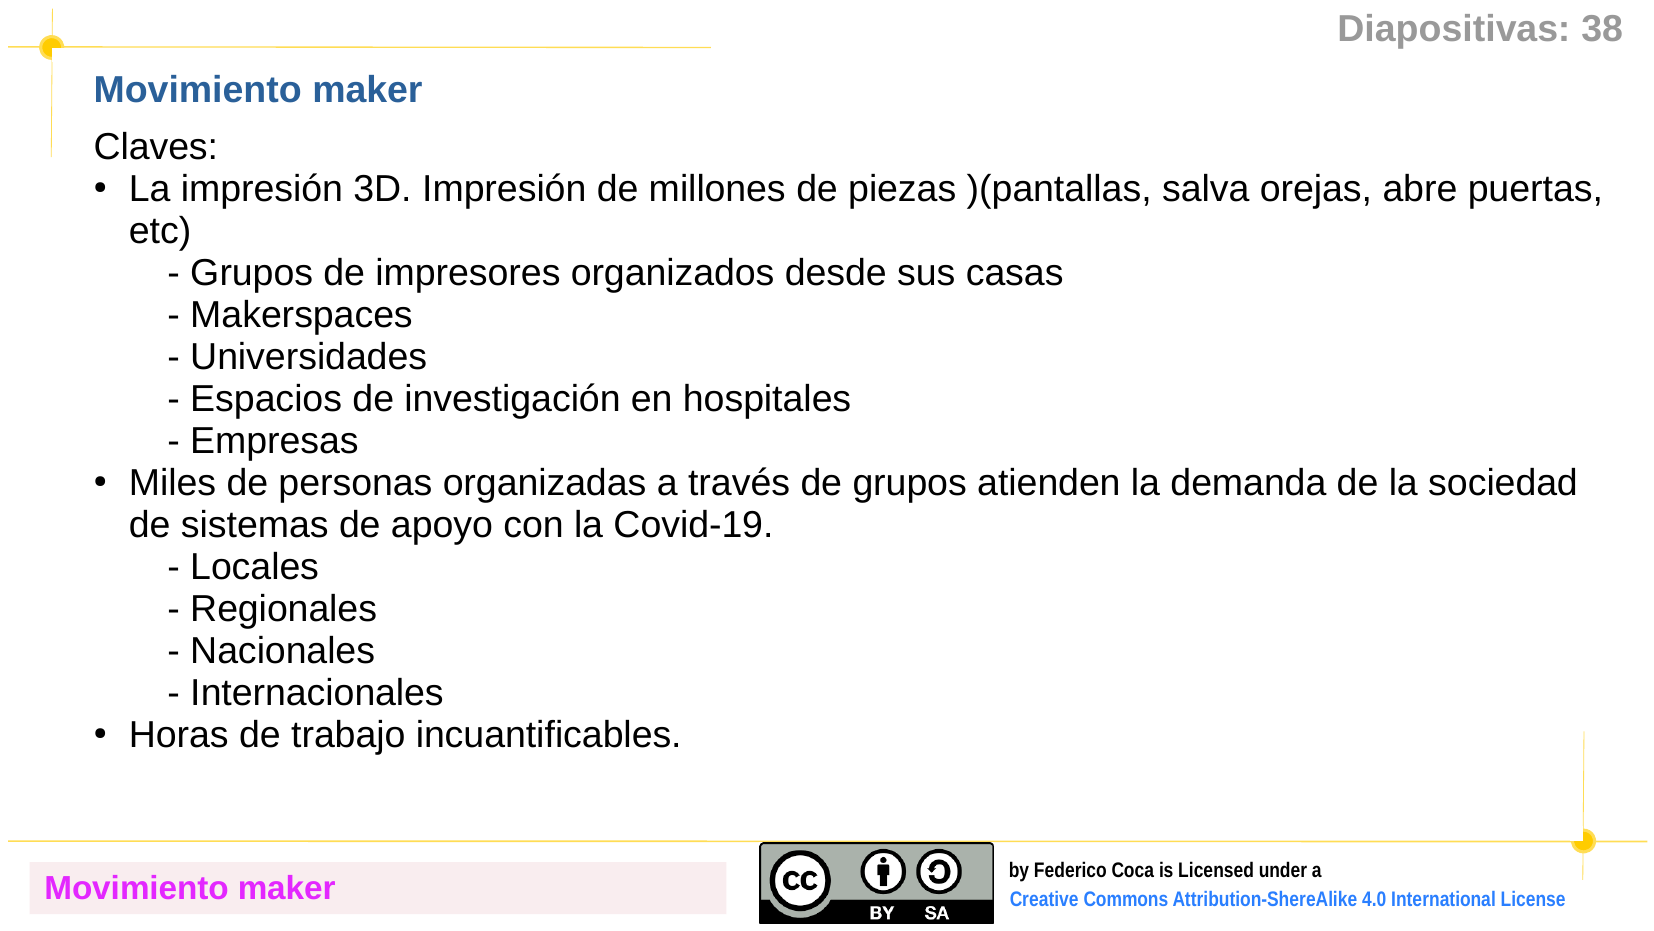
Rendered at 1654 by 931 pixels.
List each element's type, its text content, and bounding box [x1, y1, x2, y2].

text_box Diapositivas: 38 [1322, 0, 1644, 57]
text_box Claves: La impresión 3D. Impresión de millones de piezas )(pantallas, salva orejas, abre puertas, etc) - Grupos de impresores organizados desde sus casas - Makerspaces - Universidades - Espacios de investigación en hospitales - Empresas Miles de personas organizadas a través de grupos atienden la demanda de la sociedad de sistemas de apoyo con la Covid-19. - Locales - Regionales - Nacionales - Internacionales Horas de trabajo incuantificables. [78, 118, 1630, 763]
text_box Movimiento maker [78, 61, 886, 118]
text_box Movimiento maker [29, 862, 727, 915]
